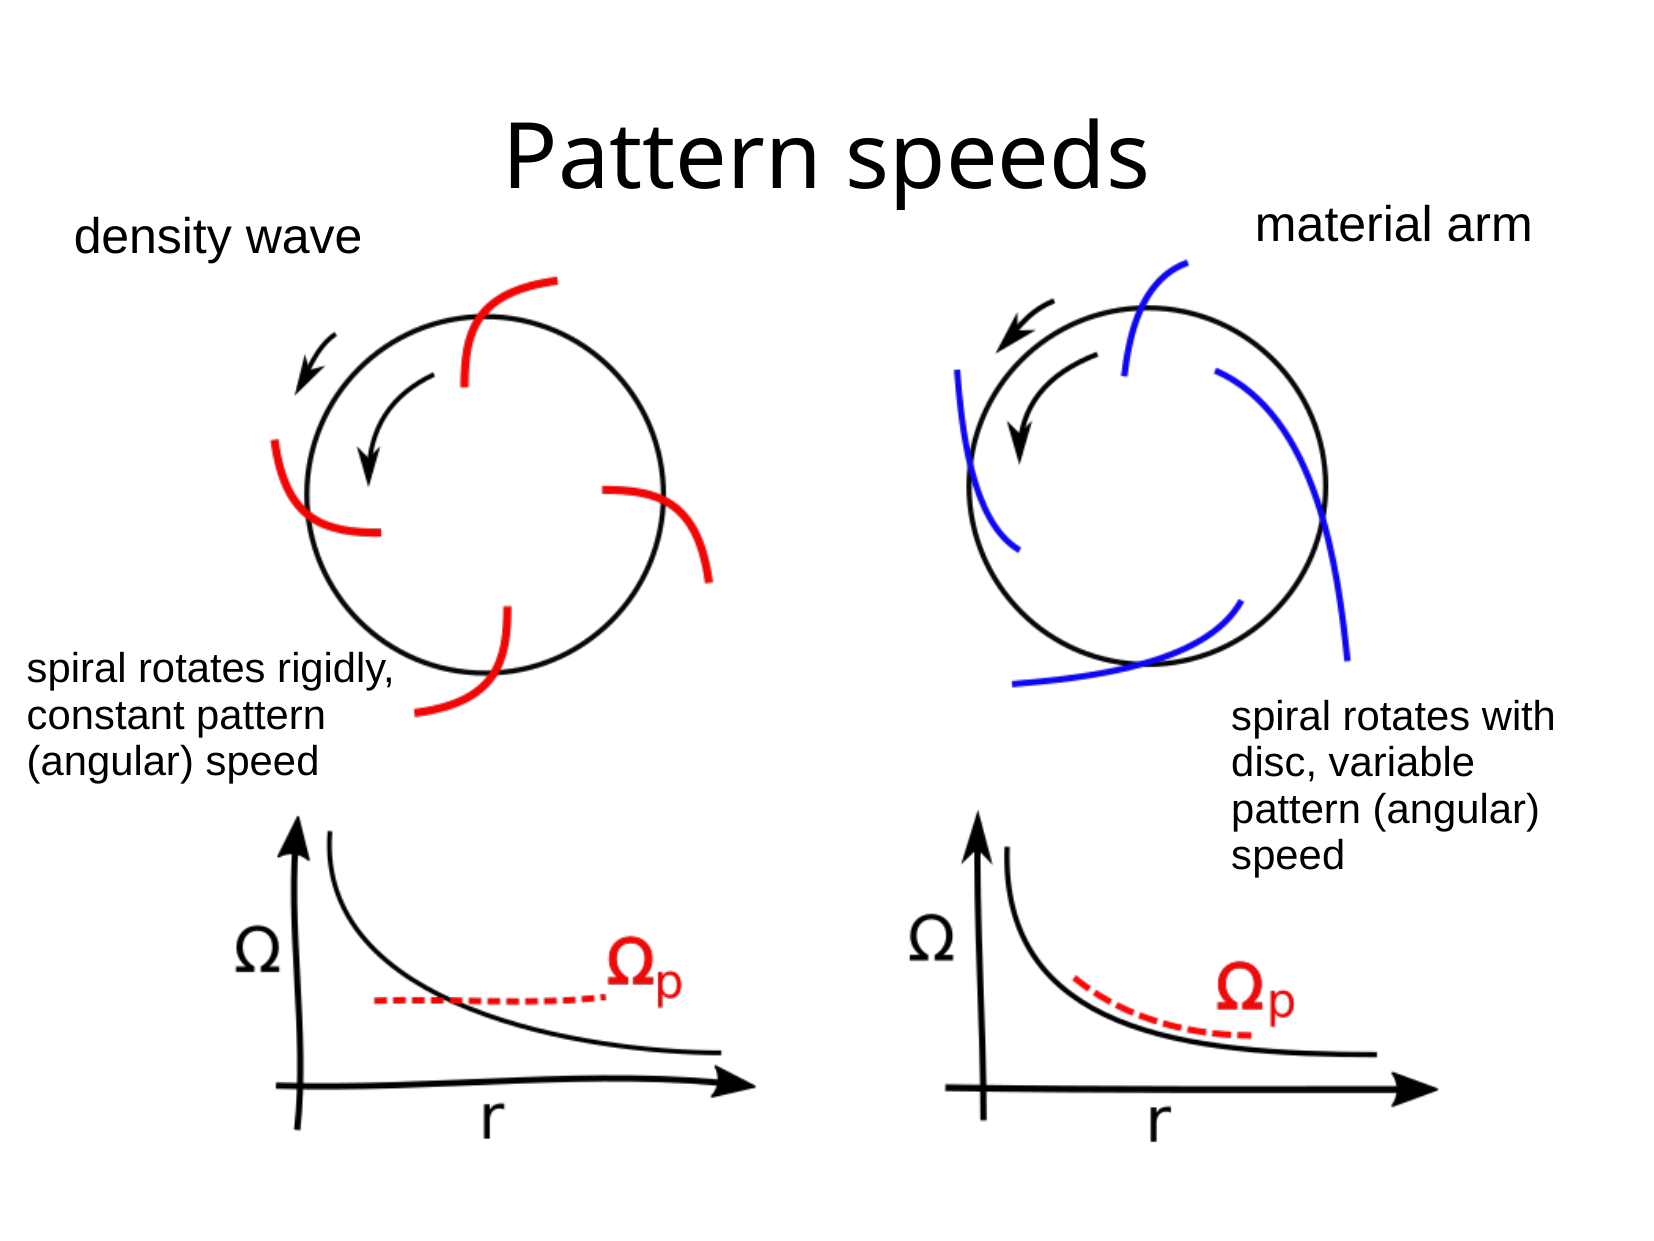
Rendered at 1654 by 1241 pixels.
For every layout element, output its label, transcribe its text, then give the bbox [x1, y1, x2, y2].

title Pattern speeds [82, 49, 1571, 236]
text_box spiral rotates rigidly, constant pattern (angular) speed [11, 637, 426, 839]
text_box material arm [1240, 188, 1583, 272]
text_box density wave [59, 200, 485, 284]
picture [212, 236, 1465, 1193]
text_box spiral rotates with disc, variable pattern (angular) speed [1216, 685, 1630, 886]
